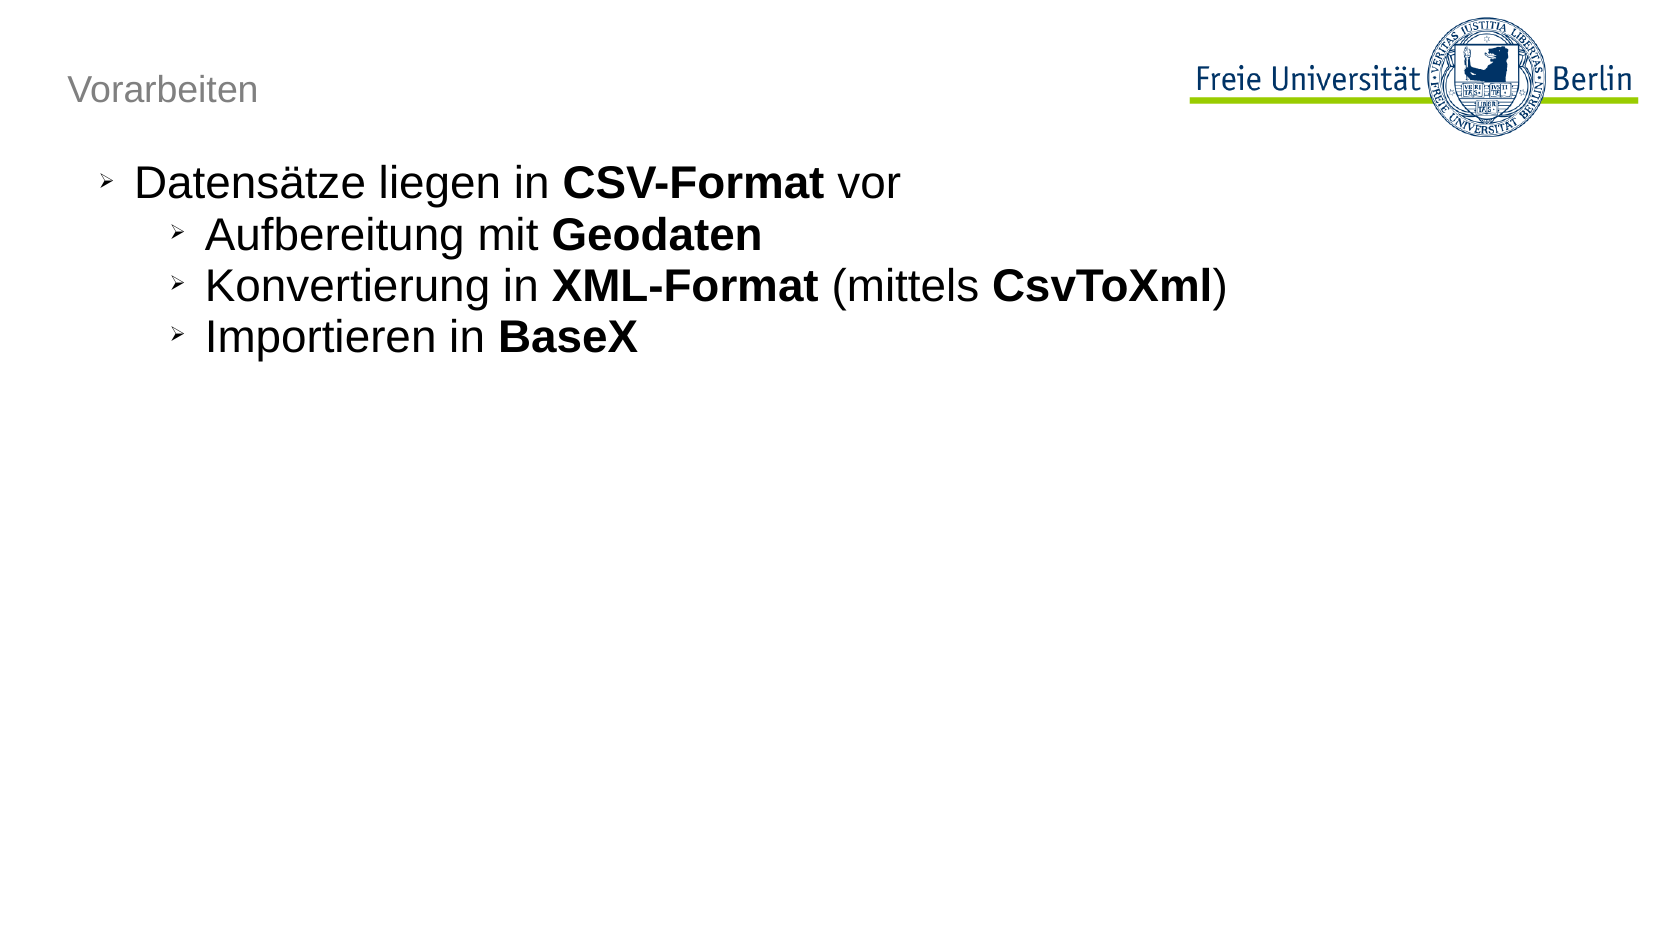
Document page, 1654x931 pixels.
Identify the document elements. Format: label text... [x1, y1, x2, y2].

text_box Vorarbeiten [52, 61, 274, 119]
picture [1185, 11, 1642, 142]
text_box Datensätze liegen in CSV-Format vor Aufbereitung mit Geodaten Konvertierung in XML-Format (mittels CsvToXml) Importieren in BaseX [84, 150, 1244, 370]
